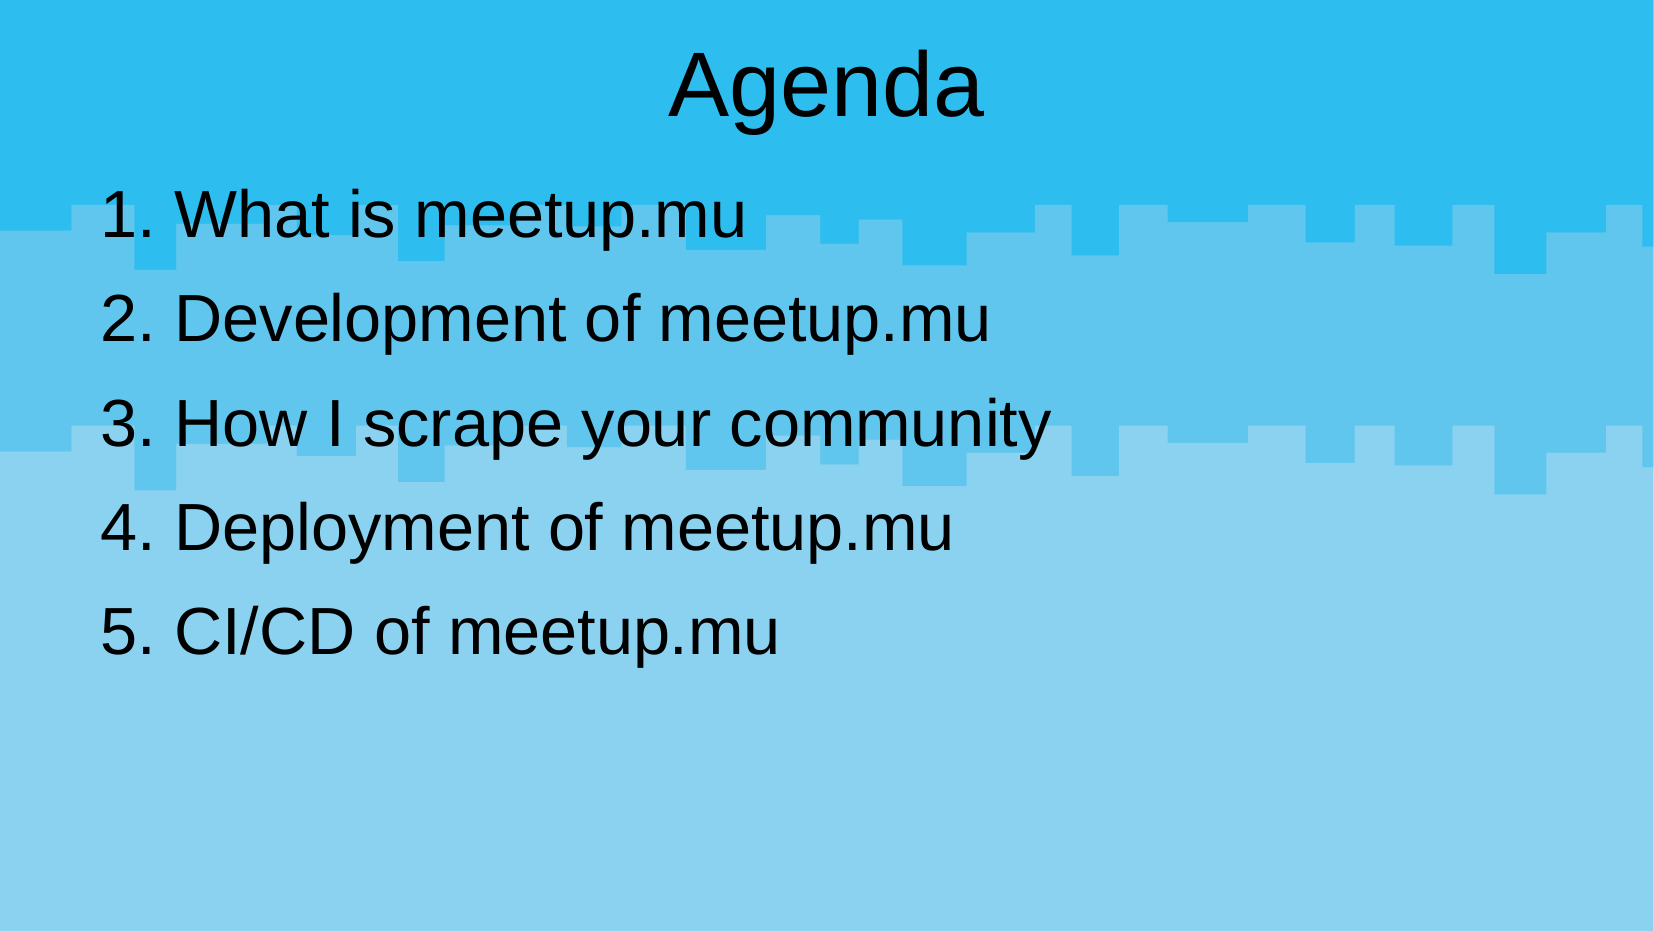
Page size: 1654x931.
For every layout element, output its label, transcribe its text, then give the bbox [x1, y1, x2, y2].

list What is meetup.mu Development of meetup.mu How I scrape your community Deployment of meetup.mu CI/CD of meetup.mu [82, 177, 1571, 827]
title Agenda [82, 7, 1571, 163]
picture [0, 0, 1654, 931]
